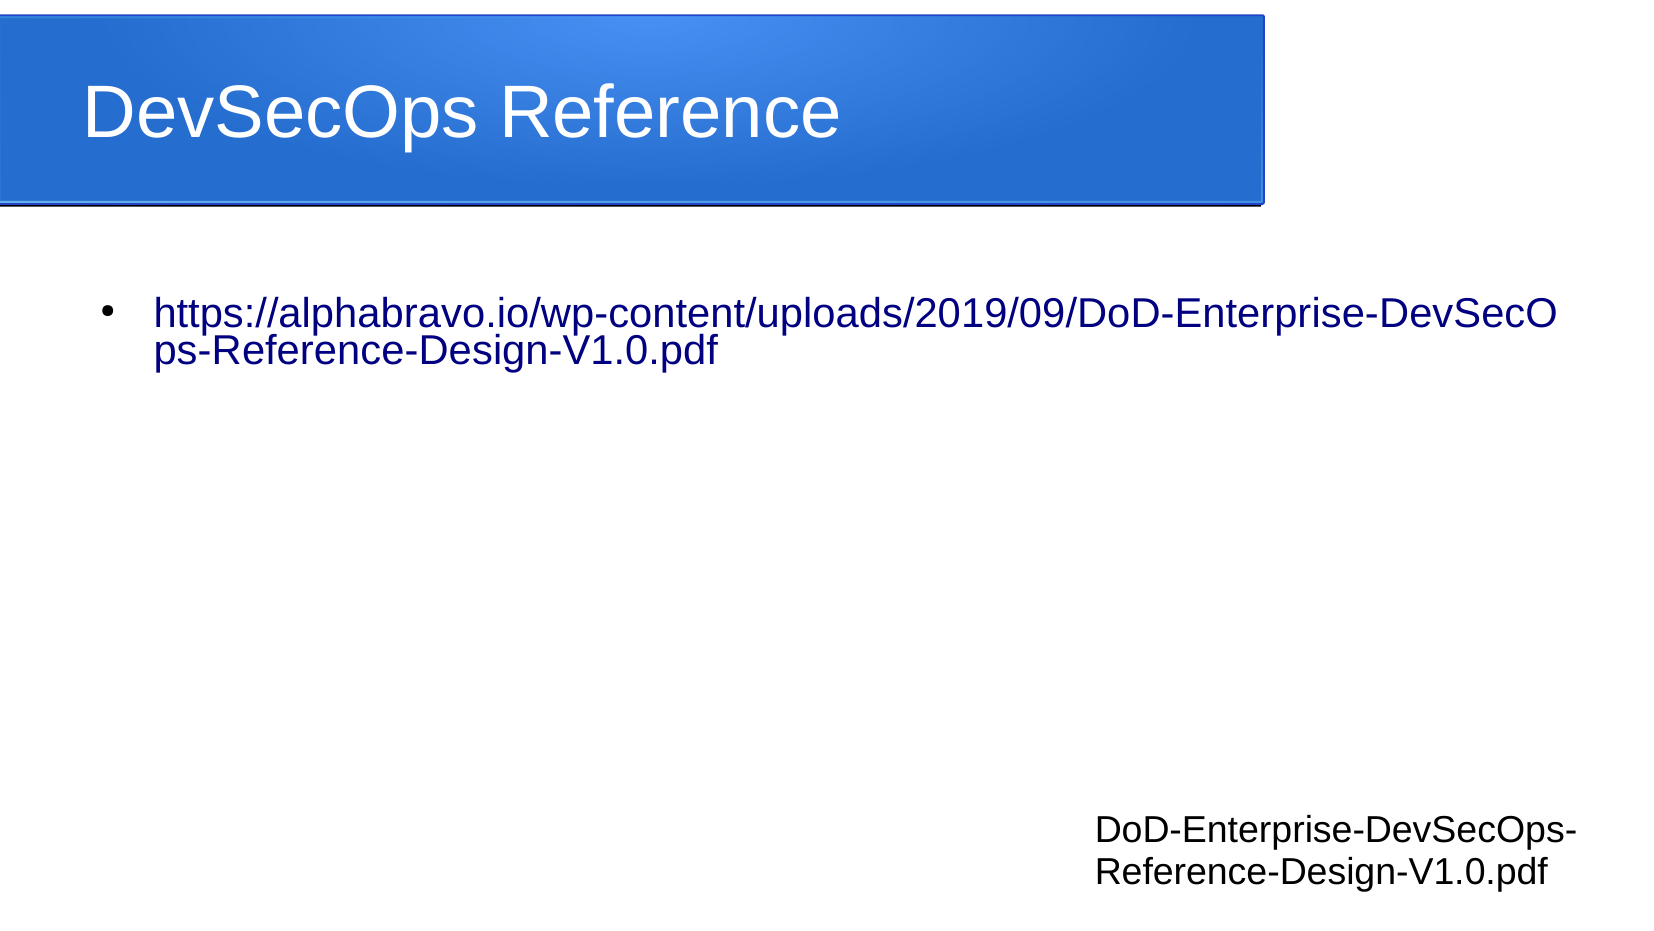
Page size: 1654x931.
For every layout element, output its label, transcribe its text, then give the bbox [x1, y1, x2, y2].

list https://alphabravo.io/wp-content/uploads/2019/09/DoD-Enterprise-DevSecOps-Reference-Design-V1.0.pdf [82, 224, 1571, 764]
text_box DoD-Enterprise-DevSecOps-Reference-Design-V1.0.pdf [1080, 801, 1636, 901]
title DevSecOps Reference [82, 35, 1235, 189]
